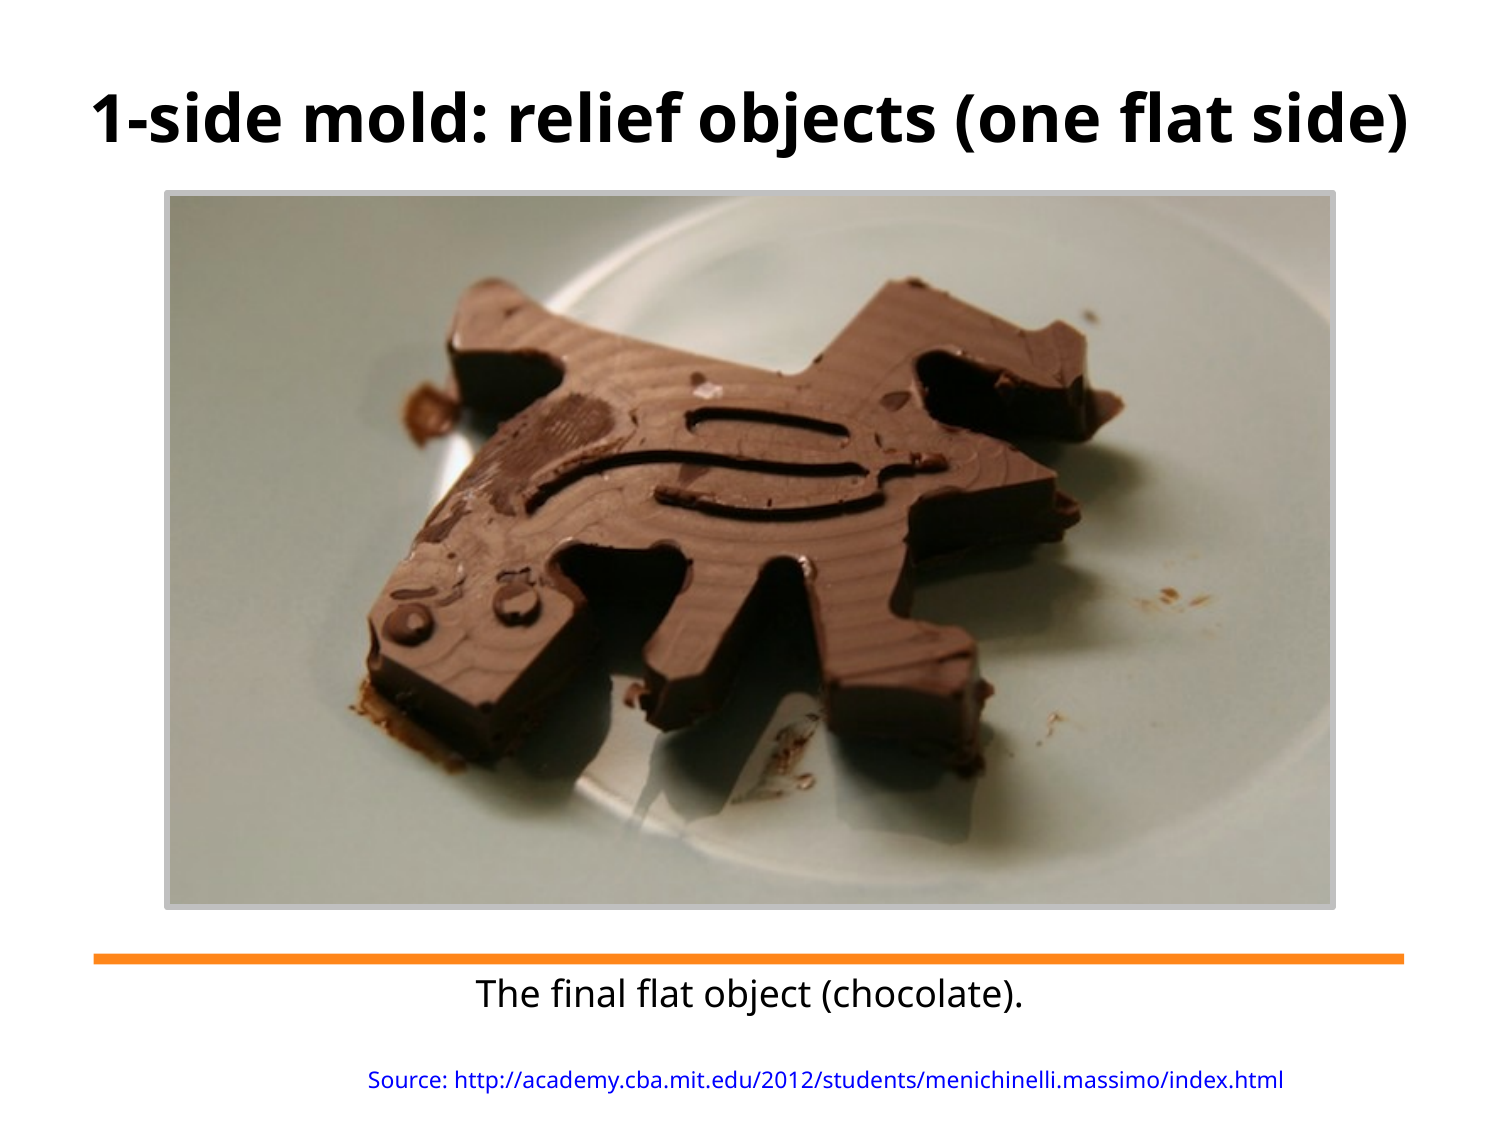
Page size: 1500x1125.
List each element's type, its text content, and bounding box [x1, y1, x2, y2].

title 1-side mold: relief objects (one flat side) [75, 44, 1426, 188]
picture [0, 0, 1500, 1125]
text_box Source: http://academy.cba.mit.edu/2012/students/menichinelli.massimo/index.html [353, 1056, 1147, 1097]
text_box The final flat object (chocolate). [73, 960, 1427, 1020]
